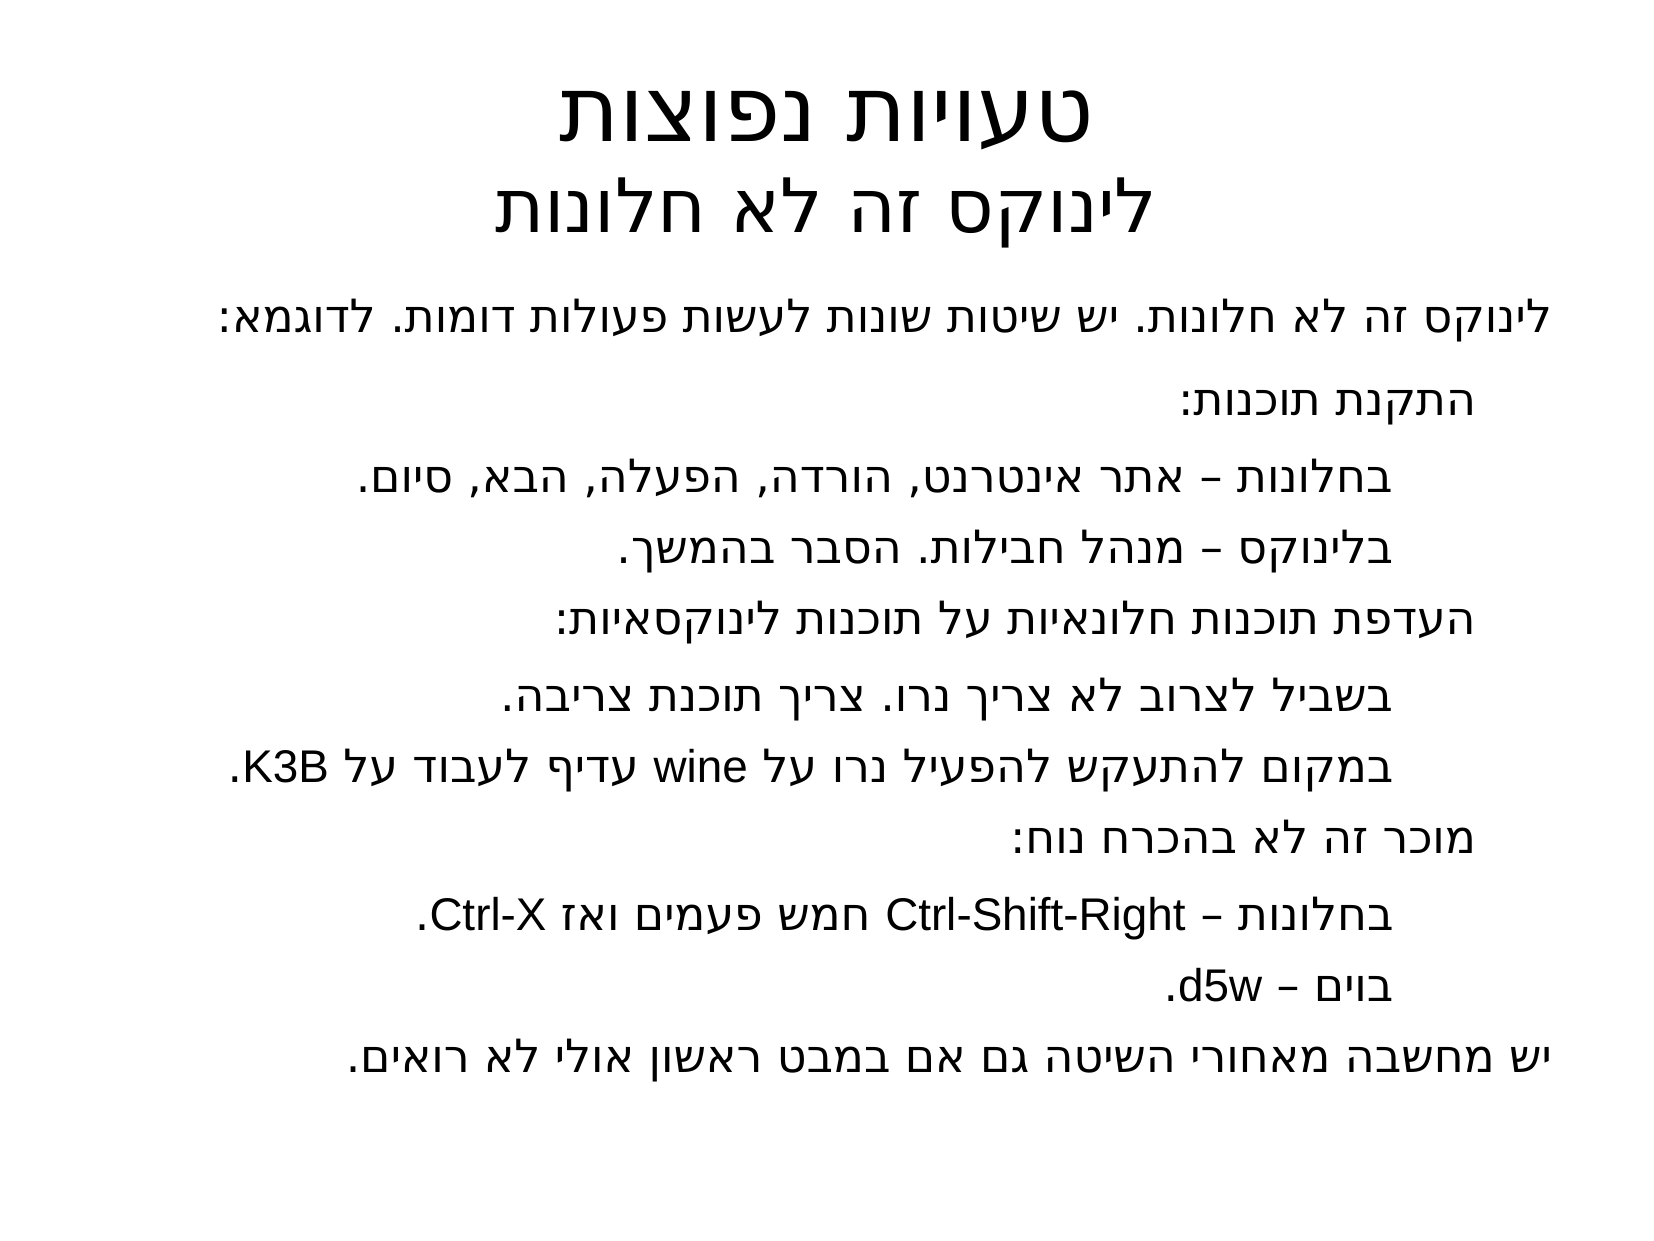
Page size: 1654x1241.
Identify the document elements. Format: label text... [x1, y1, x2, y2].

list לינוקס זה לא חלונות. יש שיטות שונות לעשות פעולות דומות. לדוגמא: התקנת תוכנות: בחלונות – אתר אינטרנט, הורדה, הפעלה, הבא, סיום. בלינוקס – מנהל חבילות. הסבר בהמשך. העדפת תוכנות חלונאיות על תוכנות לינוקסאיות: בשביל לצרוב לא צריך נרו. צריך תוכנת צריבה. במקום להתעקש להפעיל נרו על wine עדיף לעבוד על K3B. מוכר זה לא בהכרח נוח: בחלונות – Ctrl-Shift-Right חמש פעמים ואז Ctrl-X. בוים – d5w. יש מחשבה מאחורי השיטה גם אם במבט ראשון אולי לא רואים. [82, 290, 1571, 1108]
title טעויות נפוצות לינוקס זה לא חלונות [82, 52, 1571, 254]
